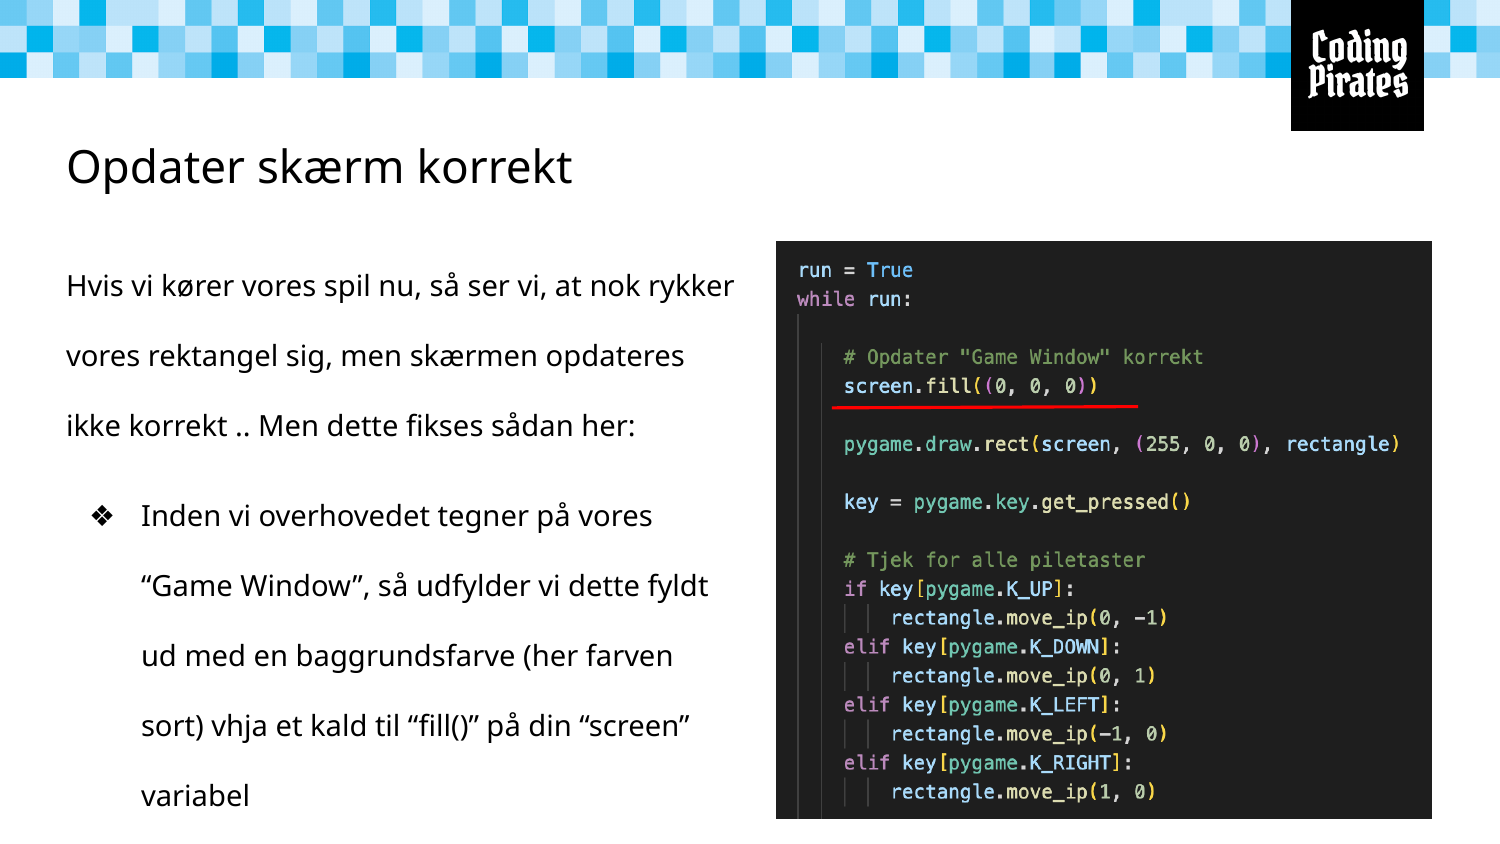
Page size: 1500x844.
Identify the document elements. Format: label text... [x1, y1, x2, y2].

list Hvis vi kører vores spil nu, så ser vi, at nok rykker vores rektangel sig, men skærmen opdateres ikke korrekt .. Men dette fikses sådan her: Inden vi overhovedet tegner på vores “Game Window”, så udfylder vi dette fyldt ud med en baggrundsfarve (her farven sort) vhja et kald til “fill()” på din “screen” variabel Her via en tuple for sort (dvs. (0, 0, 0)) [51, 216, 752, 832]
picture [776, 241, 1432, 819]
picture [1291, 0, 1424, 123]
title Opdater skærm korrekt [51, 123, 1488, 217]
picture [0, 0, 1056, 78]
